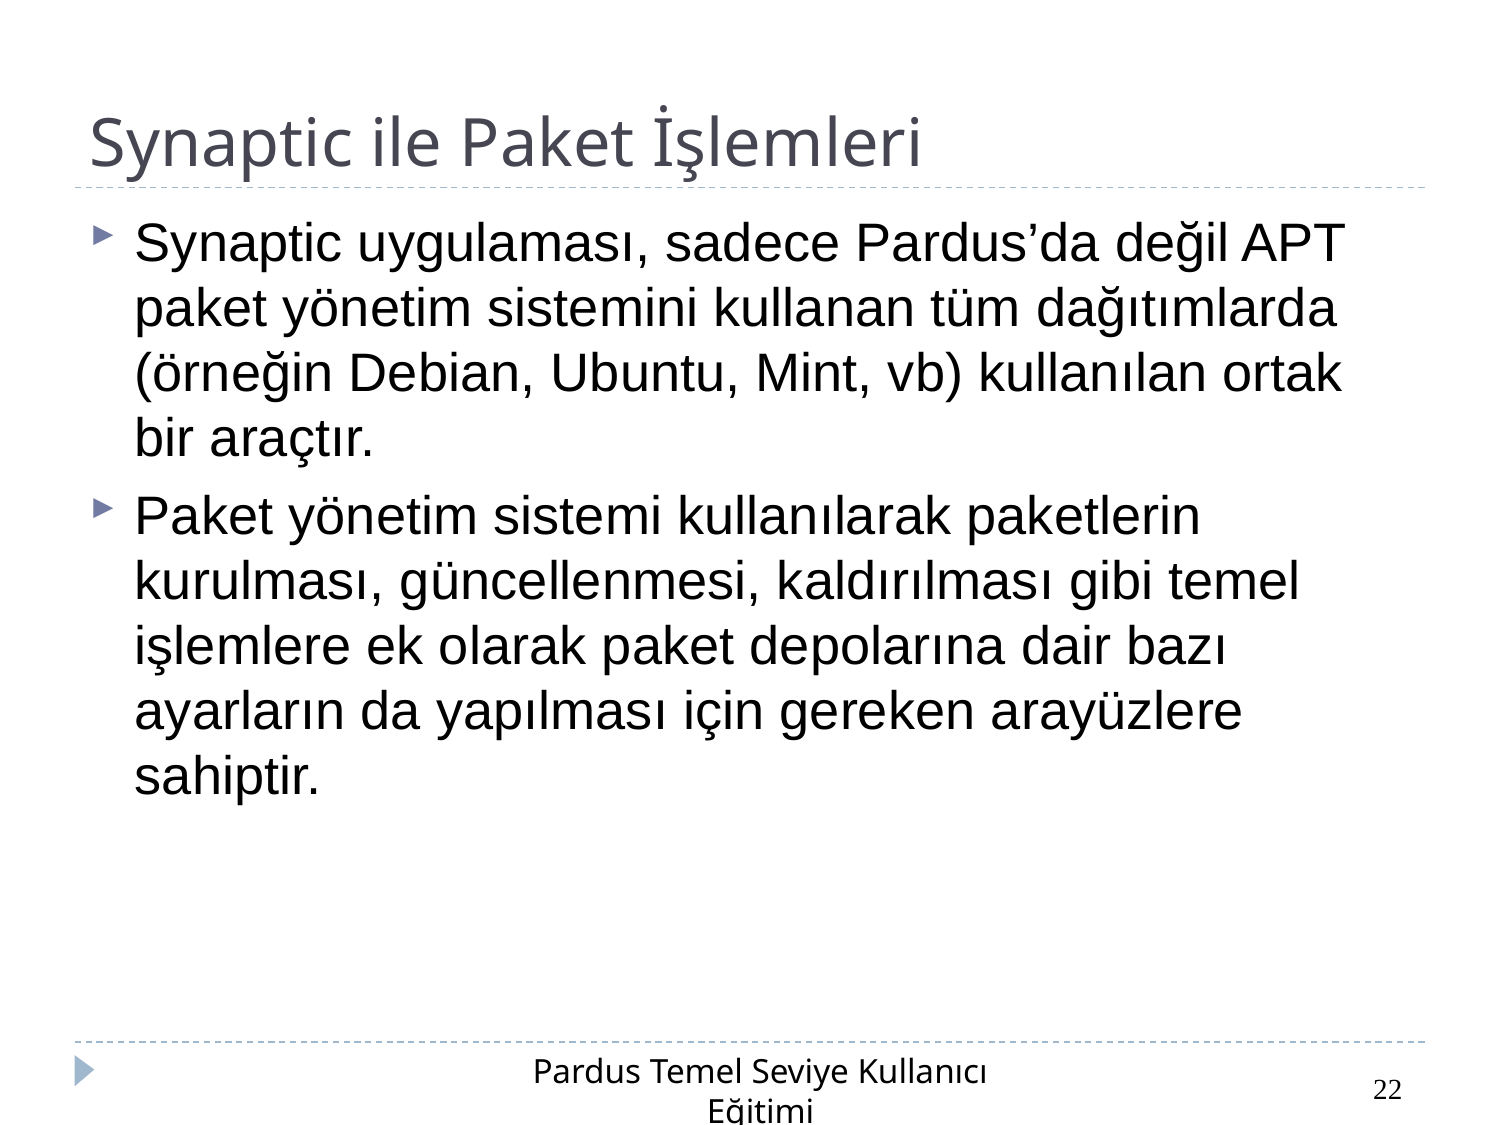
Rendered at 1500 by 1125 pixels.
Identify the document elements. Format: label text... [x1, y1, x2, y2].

list Synaptic uygulaması, sadece Pardus’da değil APT paket yönetim sistemini kullanan tüm dağıtımlarda (örneğin Debian, Ubuntu, Mint, vb) kullanılan ortak bir araçtır. Paket yönetim sistemi kullanılarak paketlerin kurulması, güncellenmesi, kaldırılması gibi temel işlemlere ek olarak paket depolarına dair bazı ayarların da yapılması için gereken arayüzlere sahiptir. [75, 200, 1425, 1010]
title Synaptic ile Paket İşlemleri [75, 24, 1425, 188]
